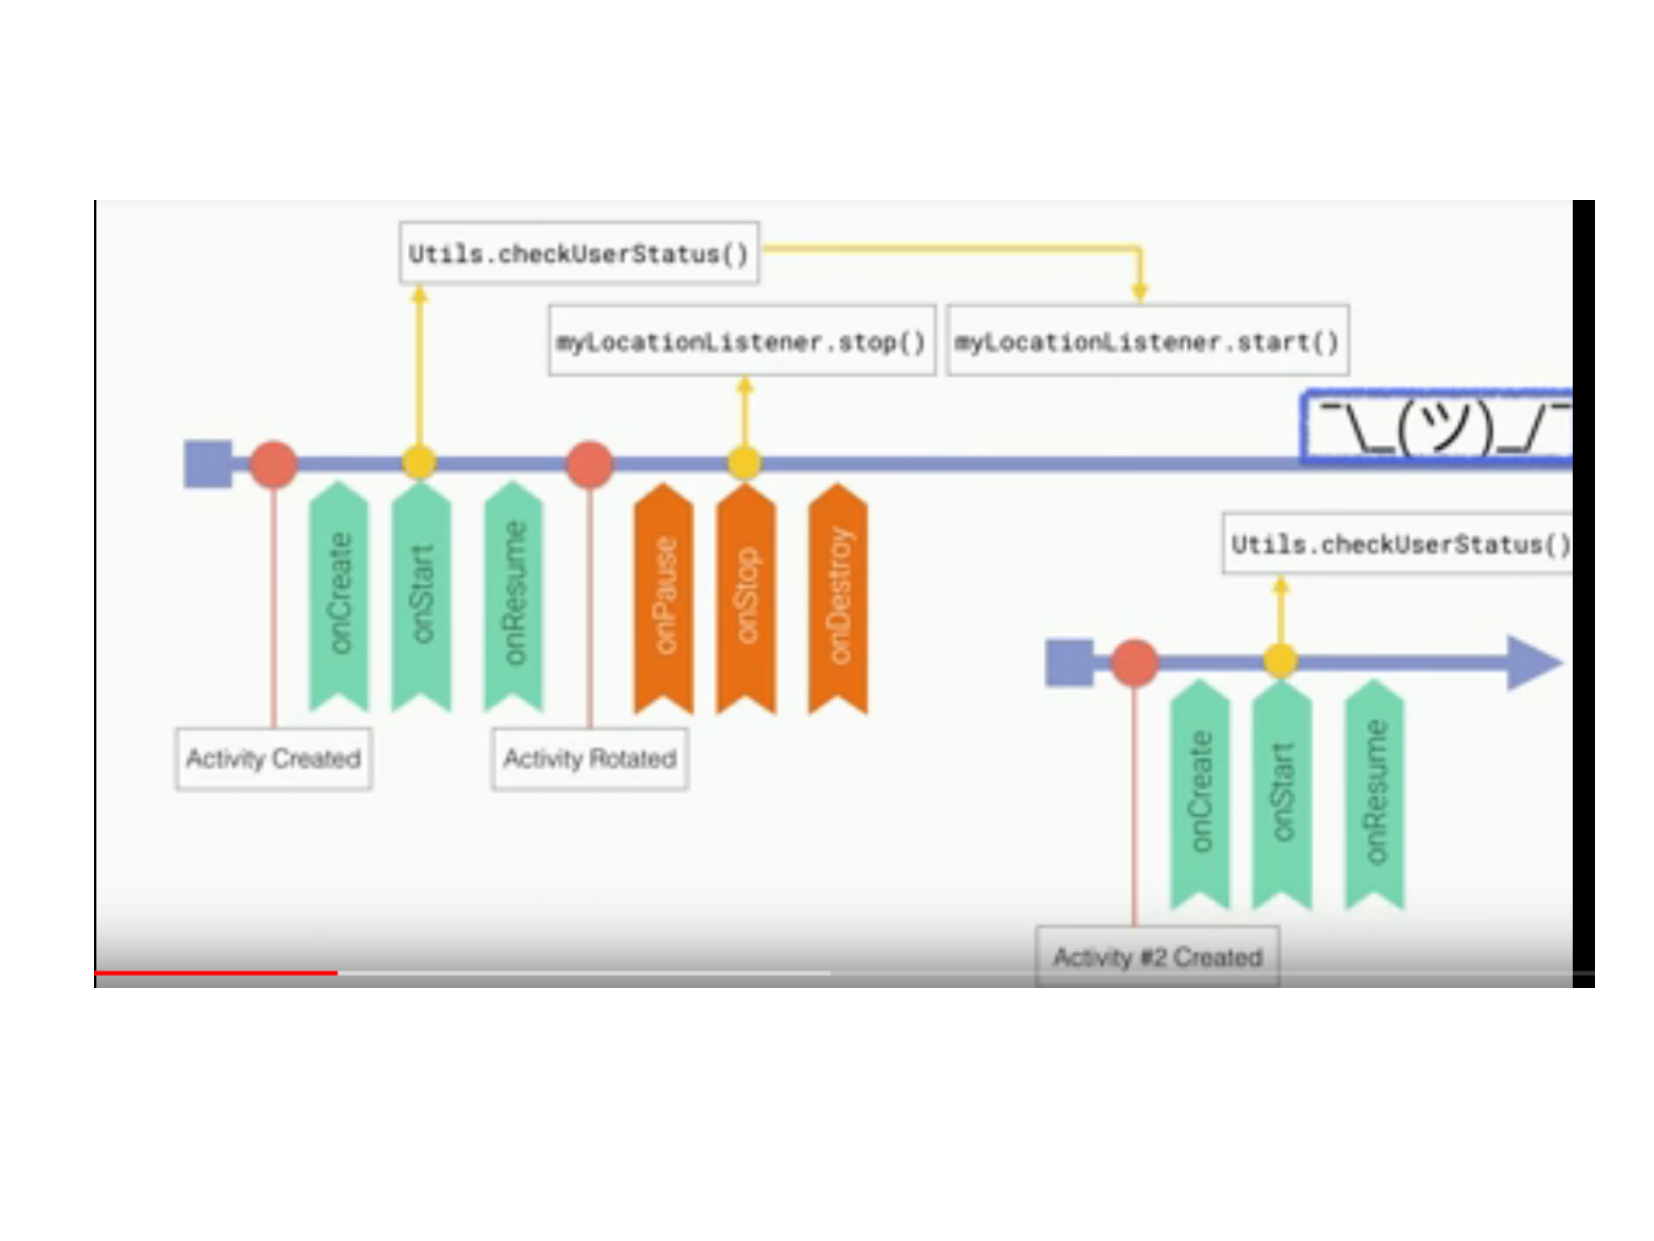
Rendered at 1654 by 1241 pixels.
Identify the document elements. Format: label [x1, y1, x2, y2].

picture [94, 200, 1595, 989]
